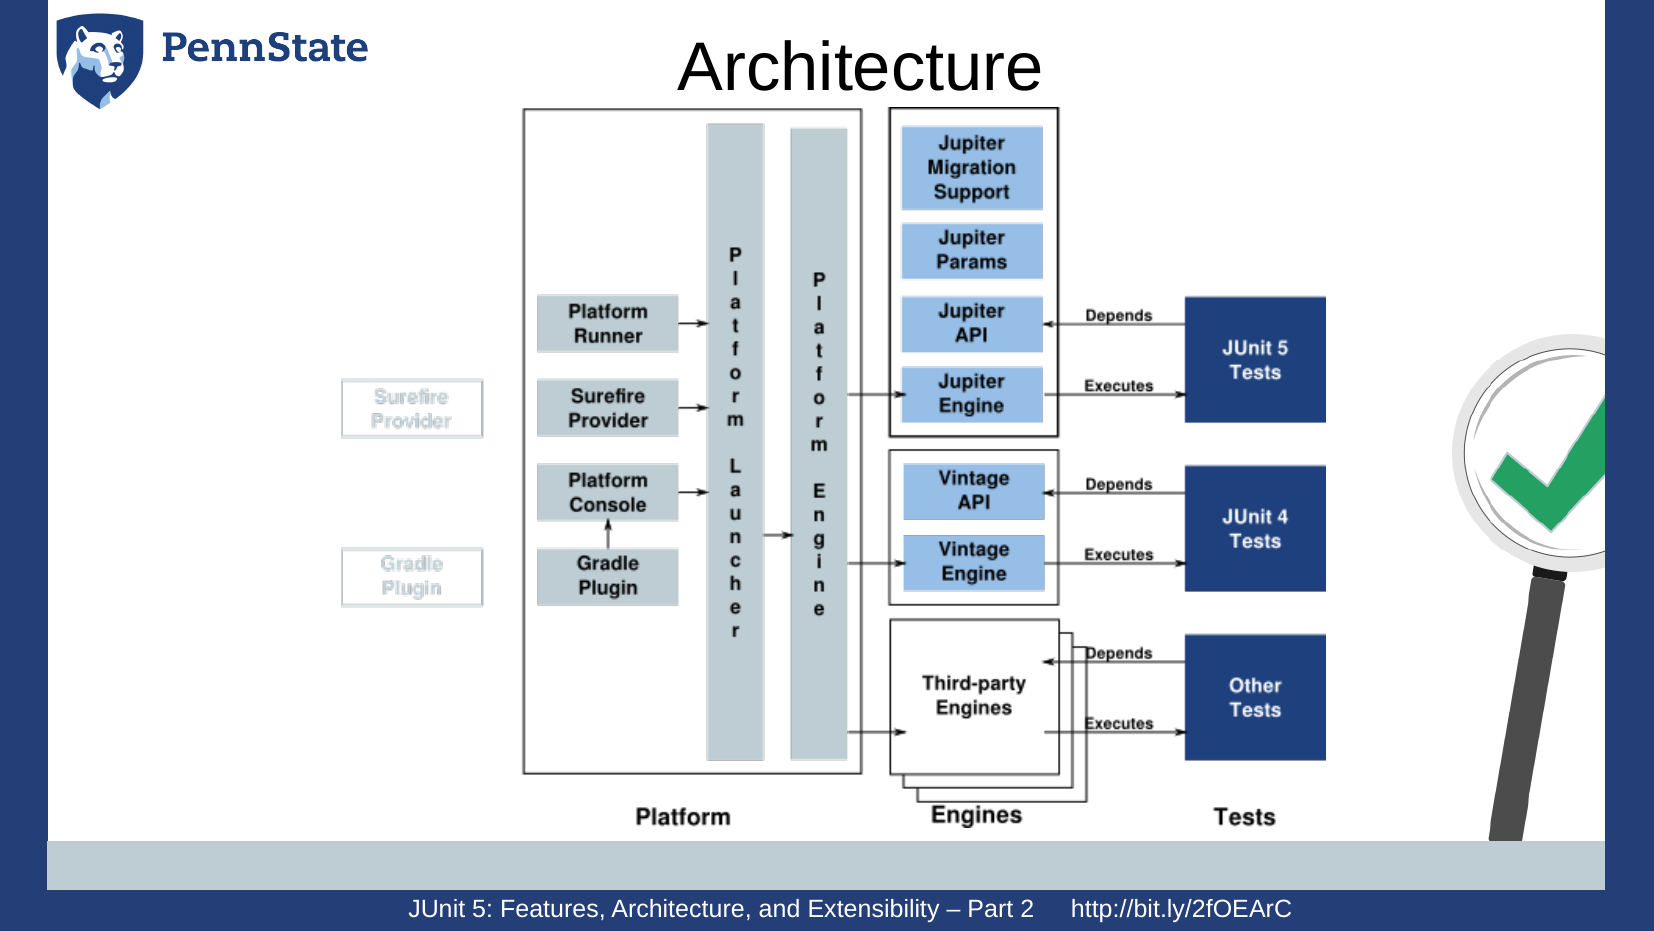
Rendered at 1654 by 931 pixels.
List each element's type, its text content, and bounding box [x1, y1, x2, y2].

picture [48, 0, 1326, 828]
title Architecture [116, 0, 1606, 145]
picture [1452, 334, 1605, 841]
